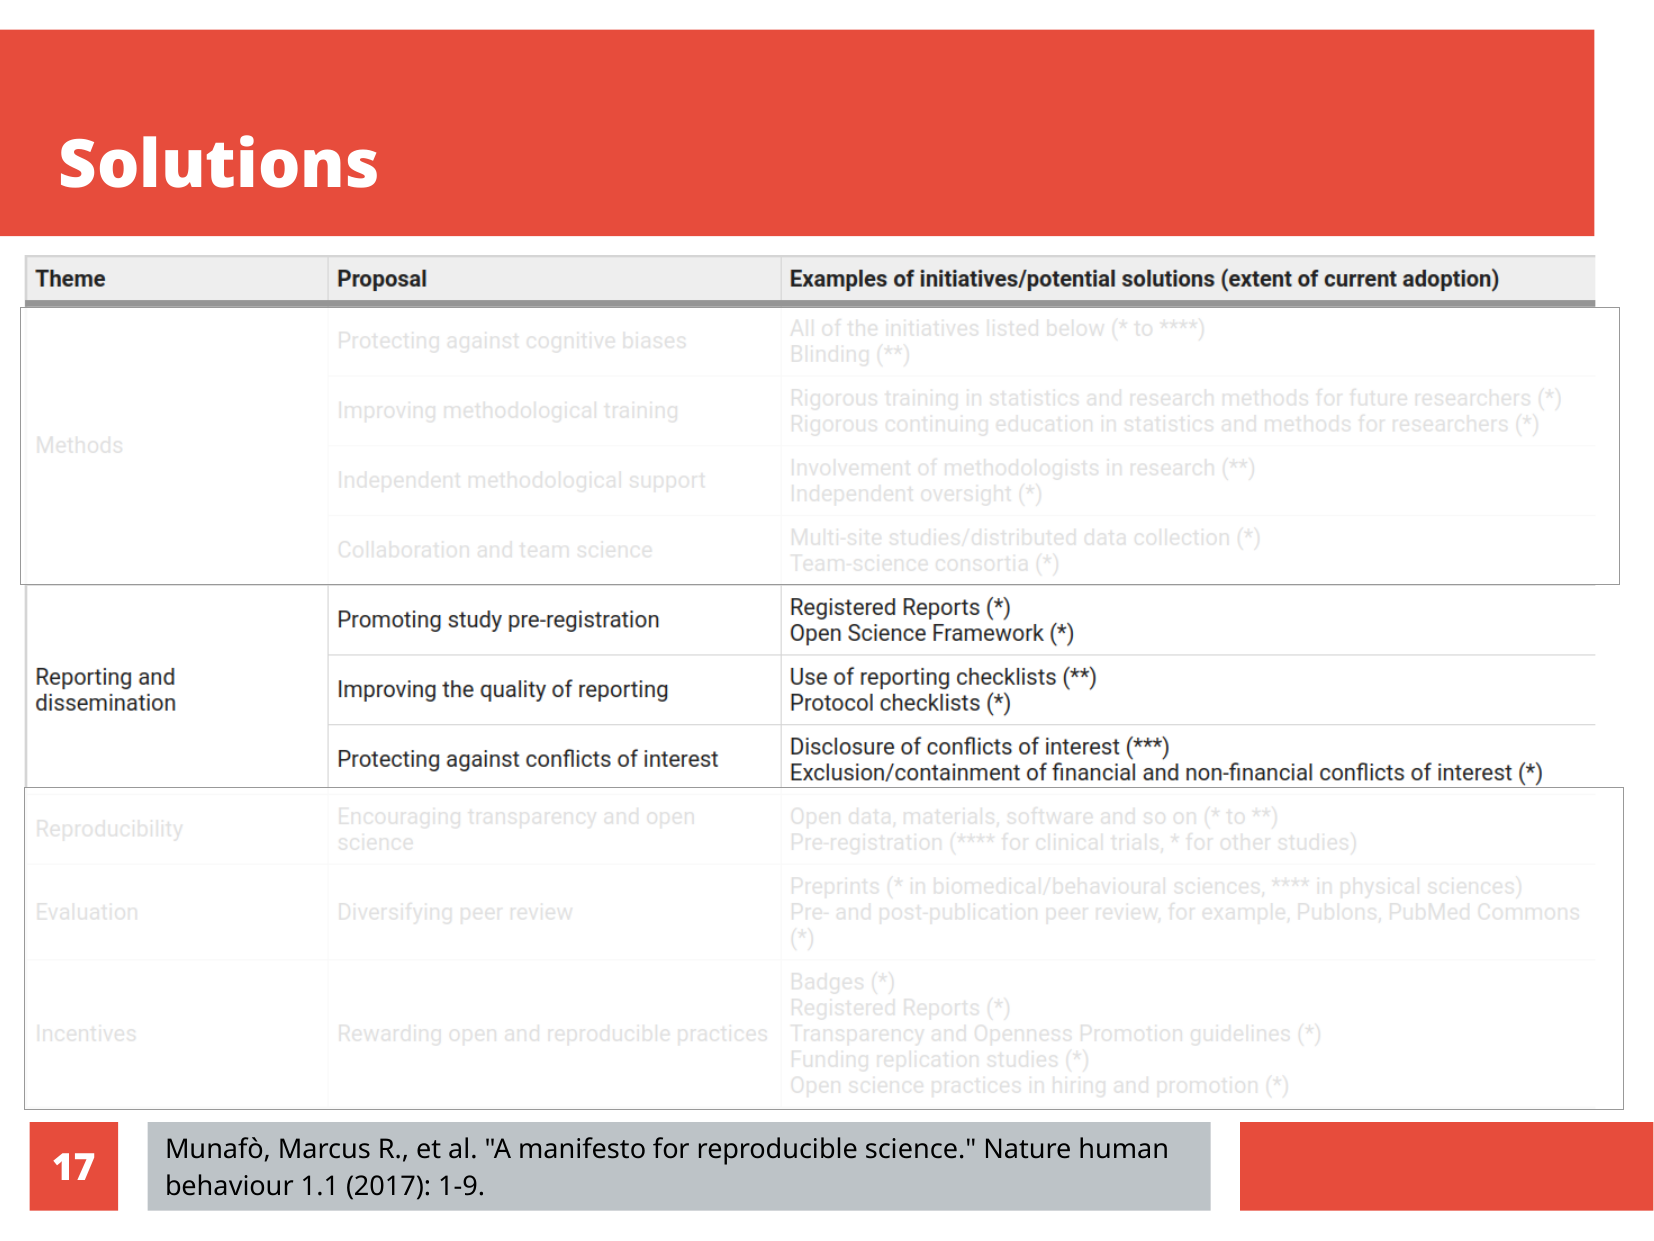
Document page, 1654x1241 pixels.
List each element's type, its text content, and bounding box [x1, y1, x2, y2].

picture [24, 255, 1596, 307]
picture [24, 585, 1596, 787]
title Solutions [59, 59, 1595, 207]
text_box Munafò, Marcus R., et al. "A manifesto for reproducible science." Nature human behaviour 1.1 (2017): 1-9. [150, 1122, 1186, 1201]
text_box [24, 787, 1624, 1110]
text_box [20, 307, 1620, 585]
